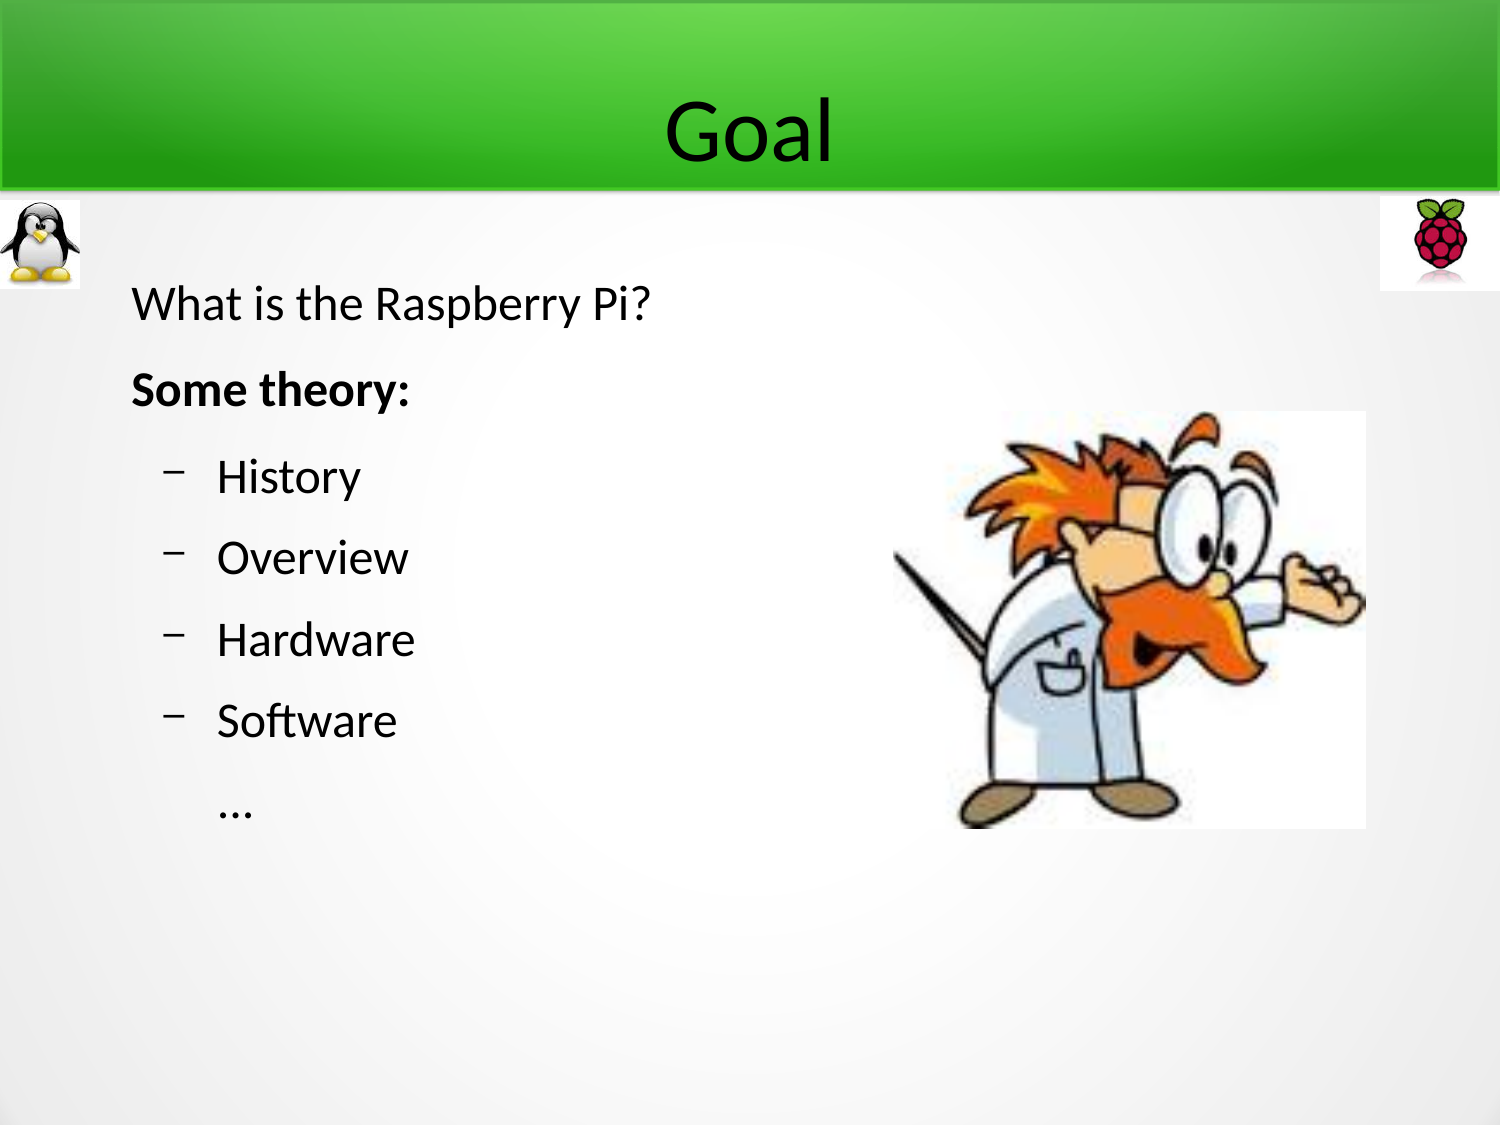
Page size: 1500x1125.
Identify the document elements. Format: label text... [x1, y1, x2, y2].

picture [0, 200, 80, 289]
picture [1380, 196, 1500, 291]
title Goal [75, 45, 1425, 233]
picture [893, 411, 1366, 829]
list What is the Raspberry Pi? Some theory: History Overview Hardware Software ... [60, 262, 1411, 1006]
